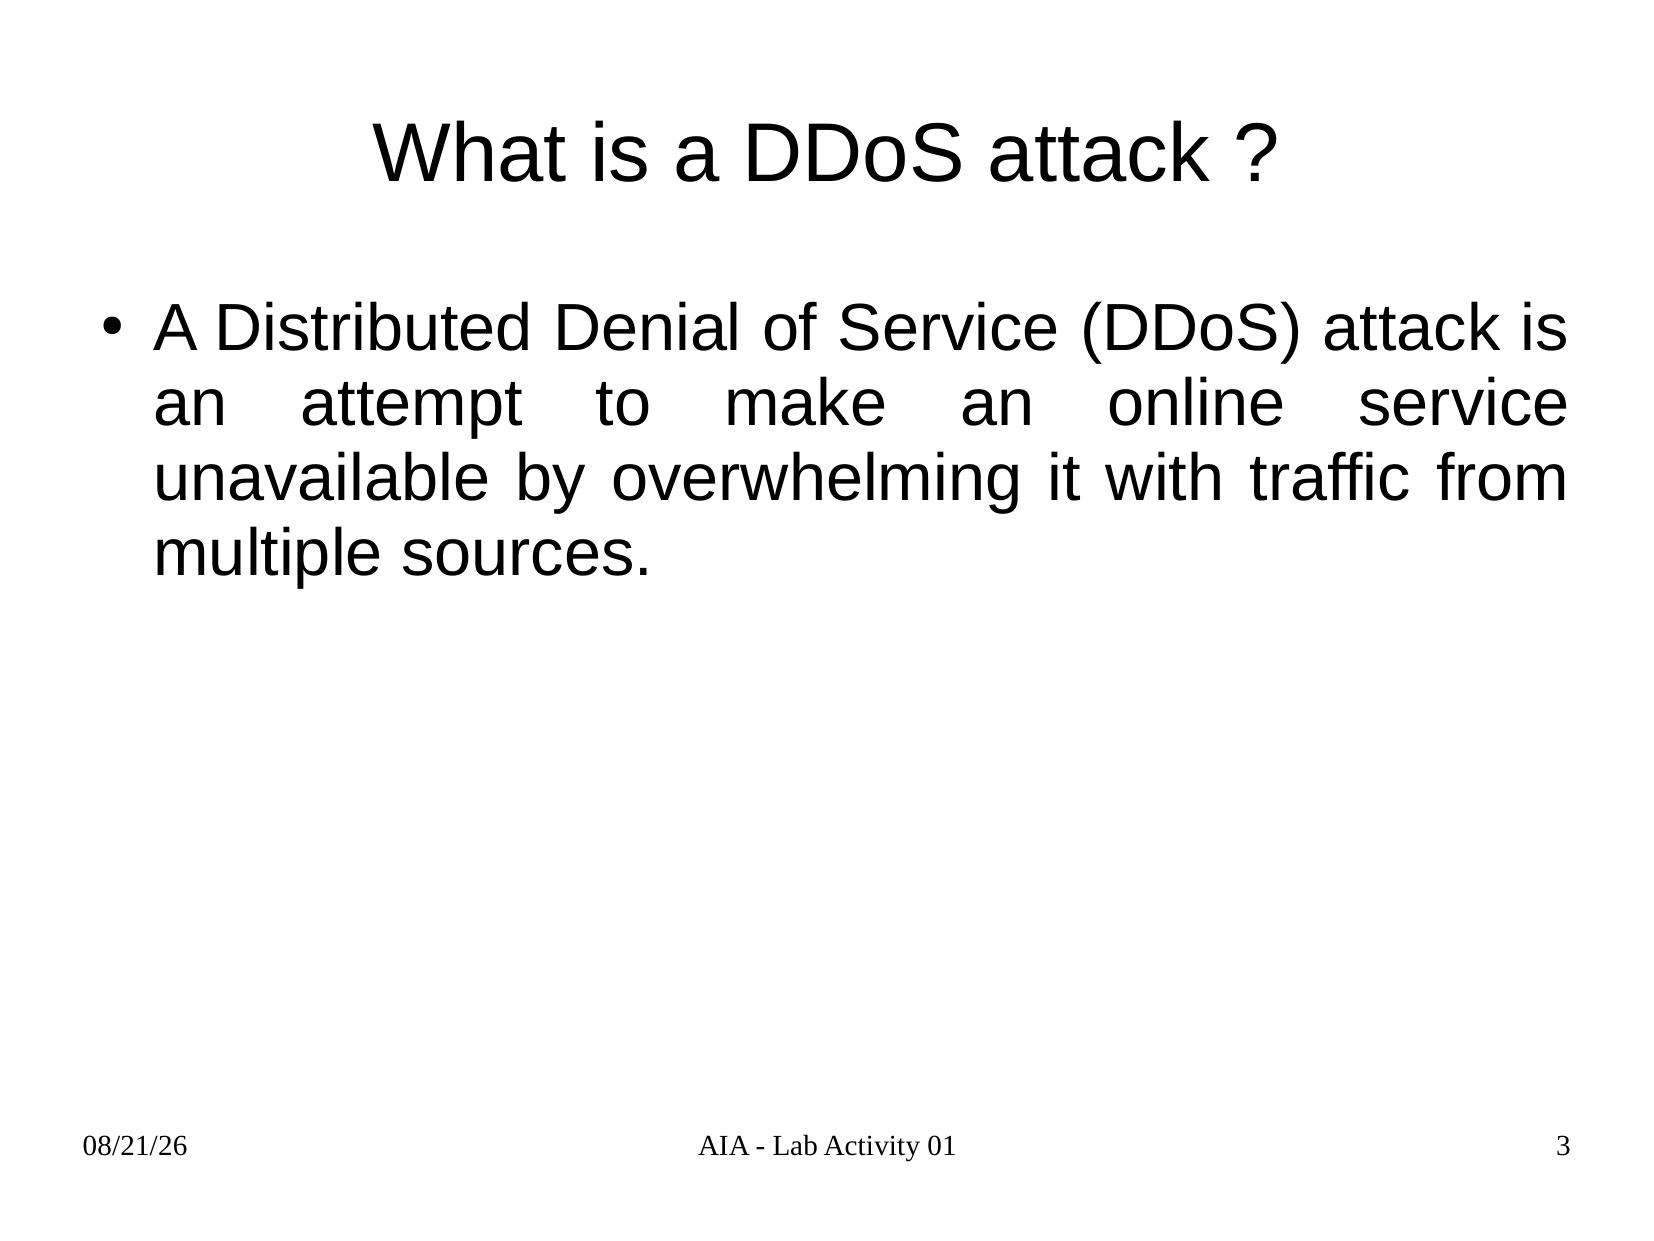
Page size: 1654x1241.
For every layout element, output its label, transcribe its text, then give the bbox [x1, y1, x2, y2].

list A Distributed Denial of Service (DDoS) attack is an attempt to make an online service unavailable by overwhelming it with traffic from multiple sources. [82, 290, 1571, 1010]
title What is a DDoS attack ? [82, 49, 1571, 257]
